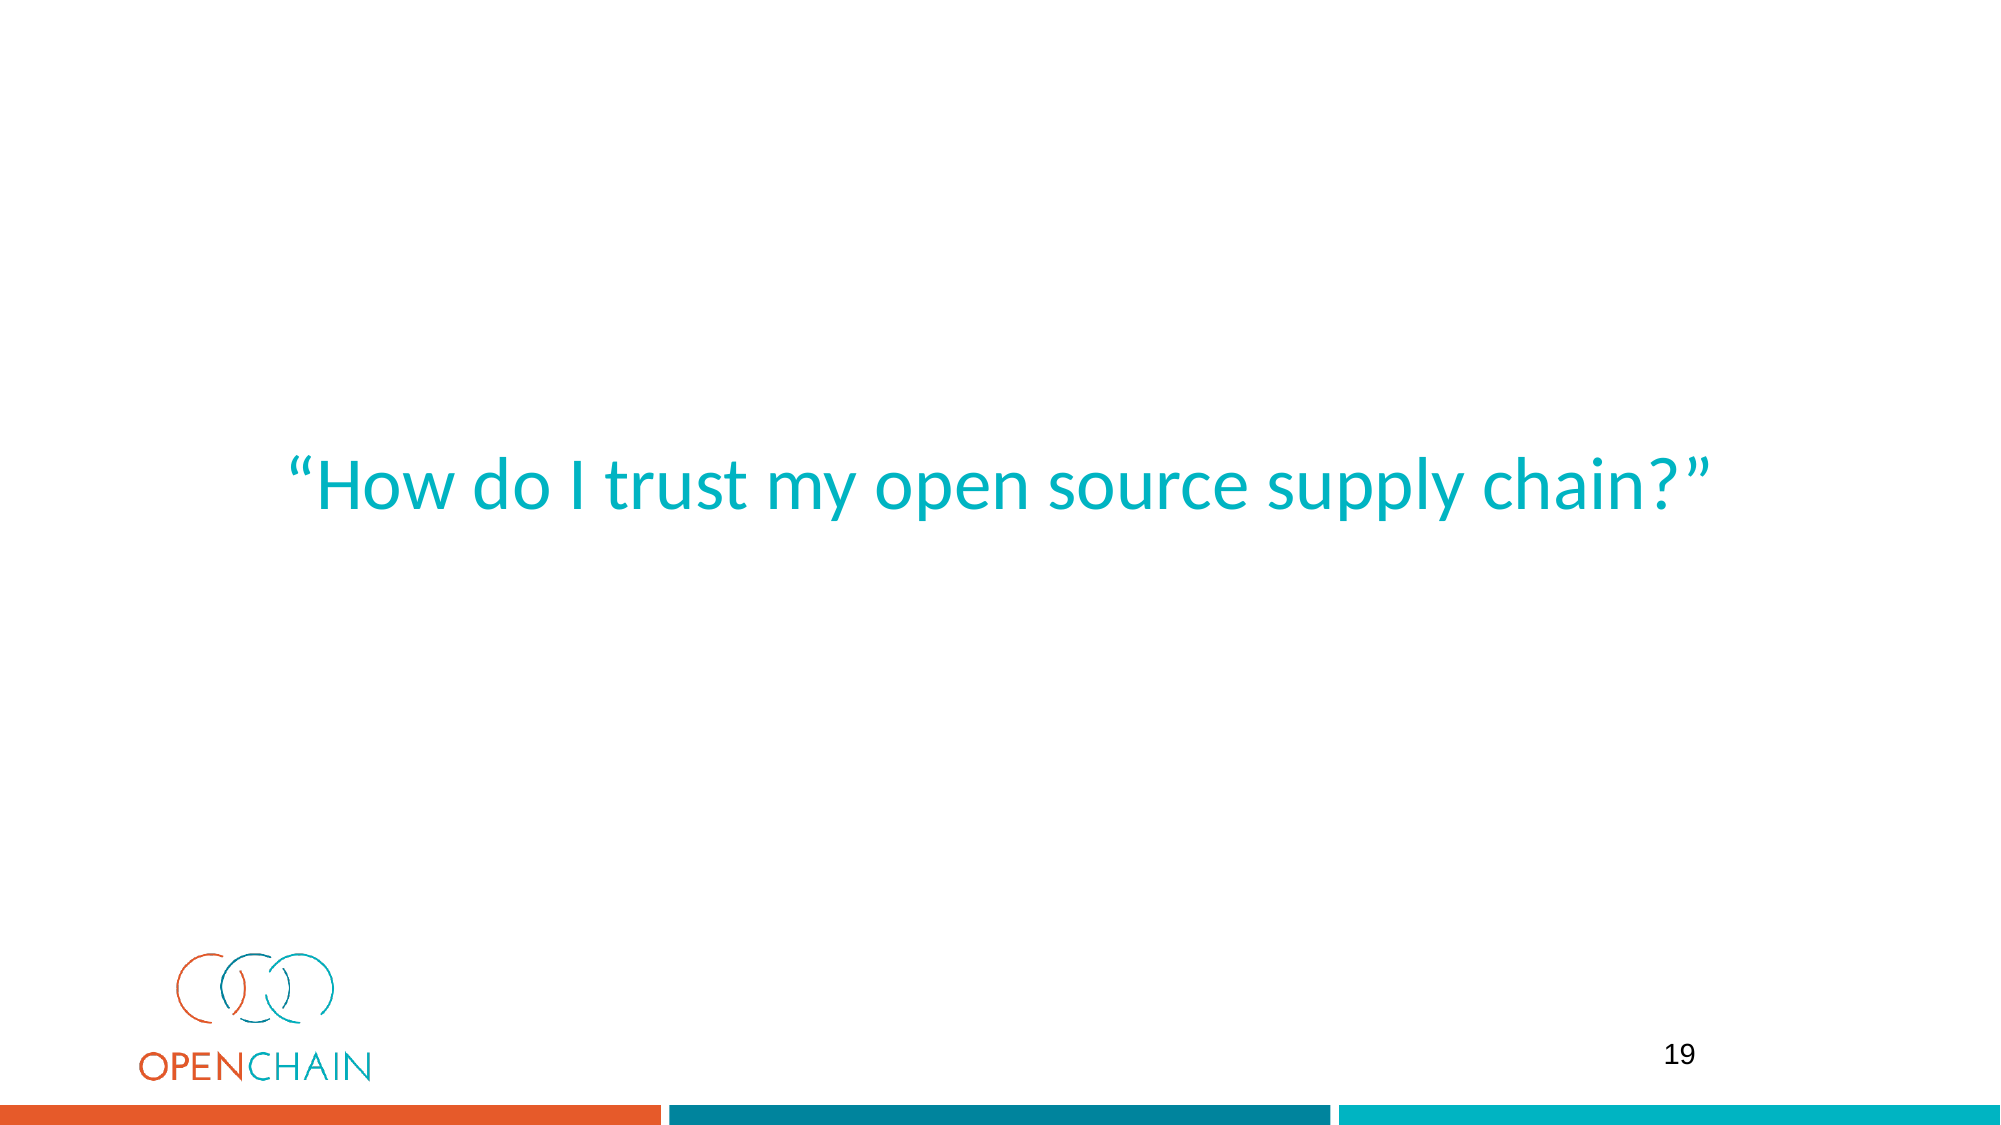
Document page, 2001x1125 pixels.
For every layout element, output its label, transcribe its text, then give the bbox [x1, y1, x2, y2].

picture [137, 951, 372, 1082]
title “How do I trust my open source supply chain?” [137, 376, 1863, 594]
slide_number <number> [1648, 1022, 1863, 1083]
